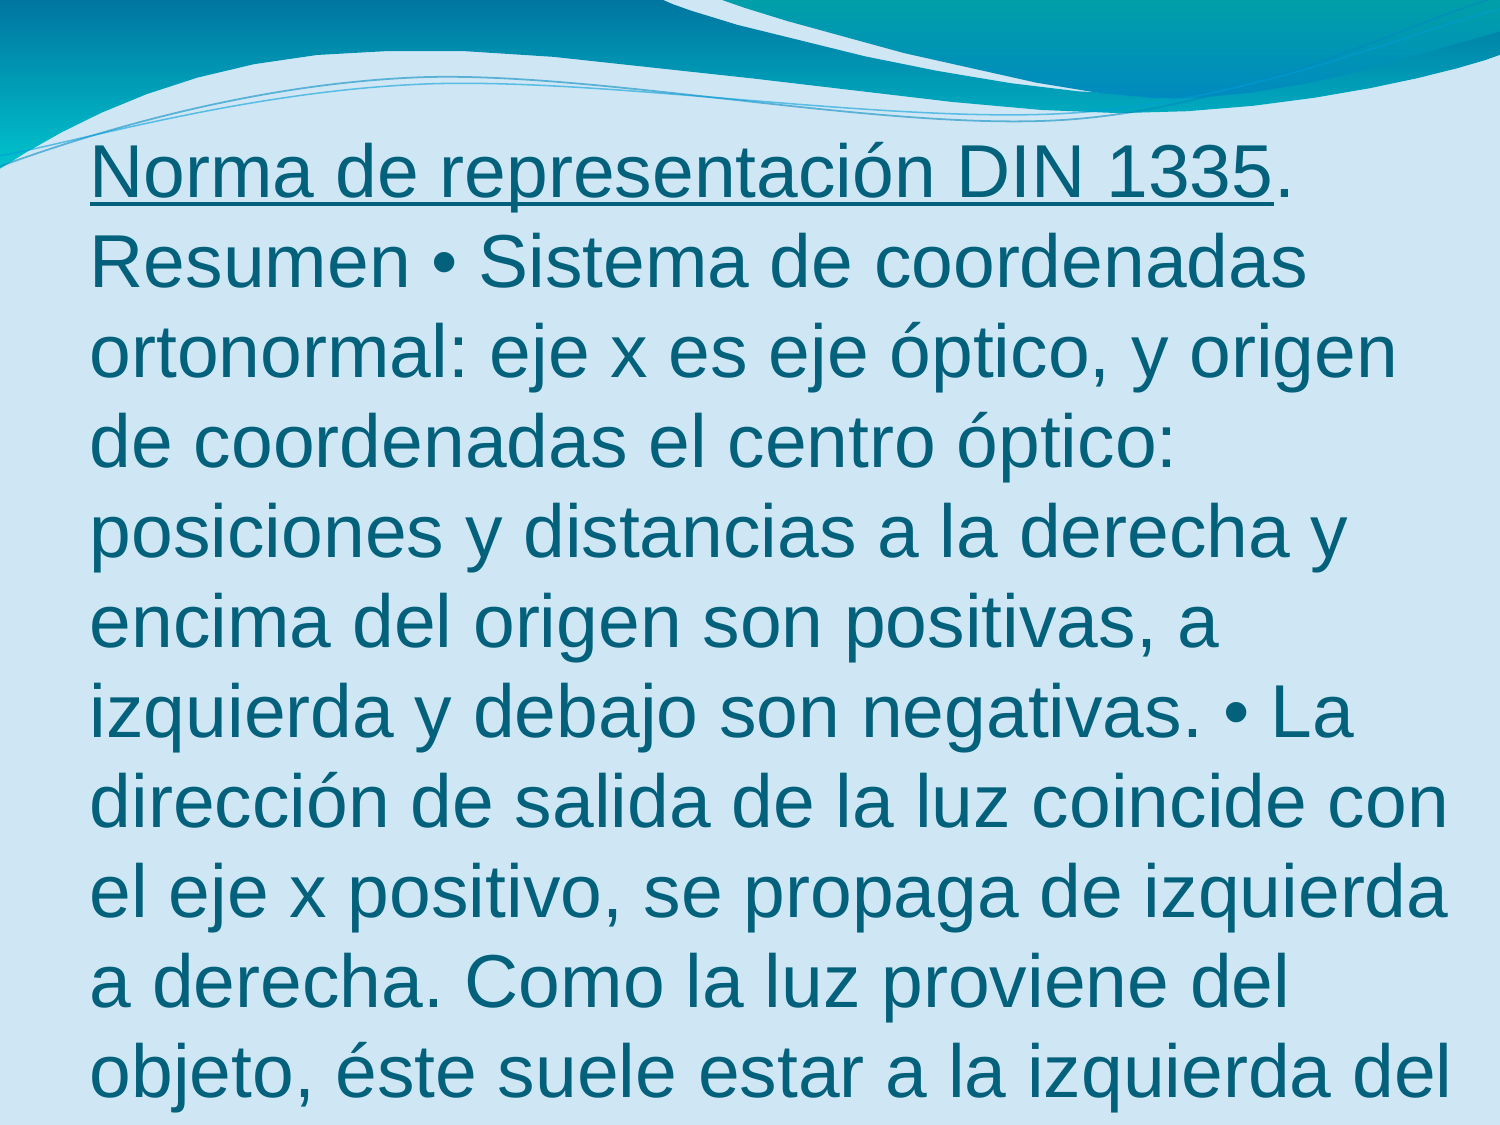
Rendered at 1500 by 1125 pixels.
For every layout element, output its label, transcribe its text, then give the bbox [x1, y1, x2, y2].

title Norma de representación DIN 1335. Resumen • Sistema de coordenadas ortonormal: eje x es eje óptico, y origen de coordenadas el centro óptico: posiciones y distancias a la derecha y encima del origen son positivas, a izquierda y debajo son negativas. • La dirección de salida de la luz coincide con el eje x positivo, se propaga de izquierda a derecha. Como la luz proviene del objeto, éste suele estar a la izquierda del centro óptico. [75, 115, 1500, 1125]
